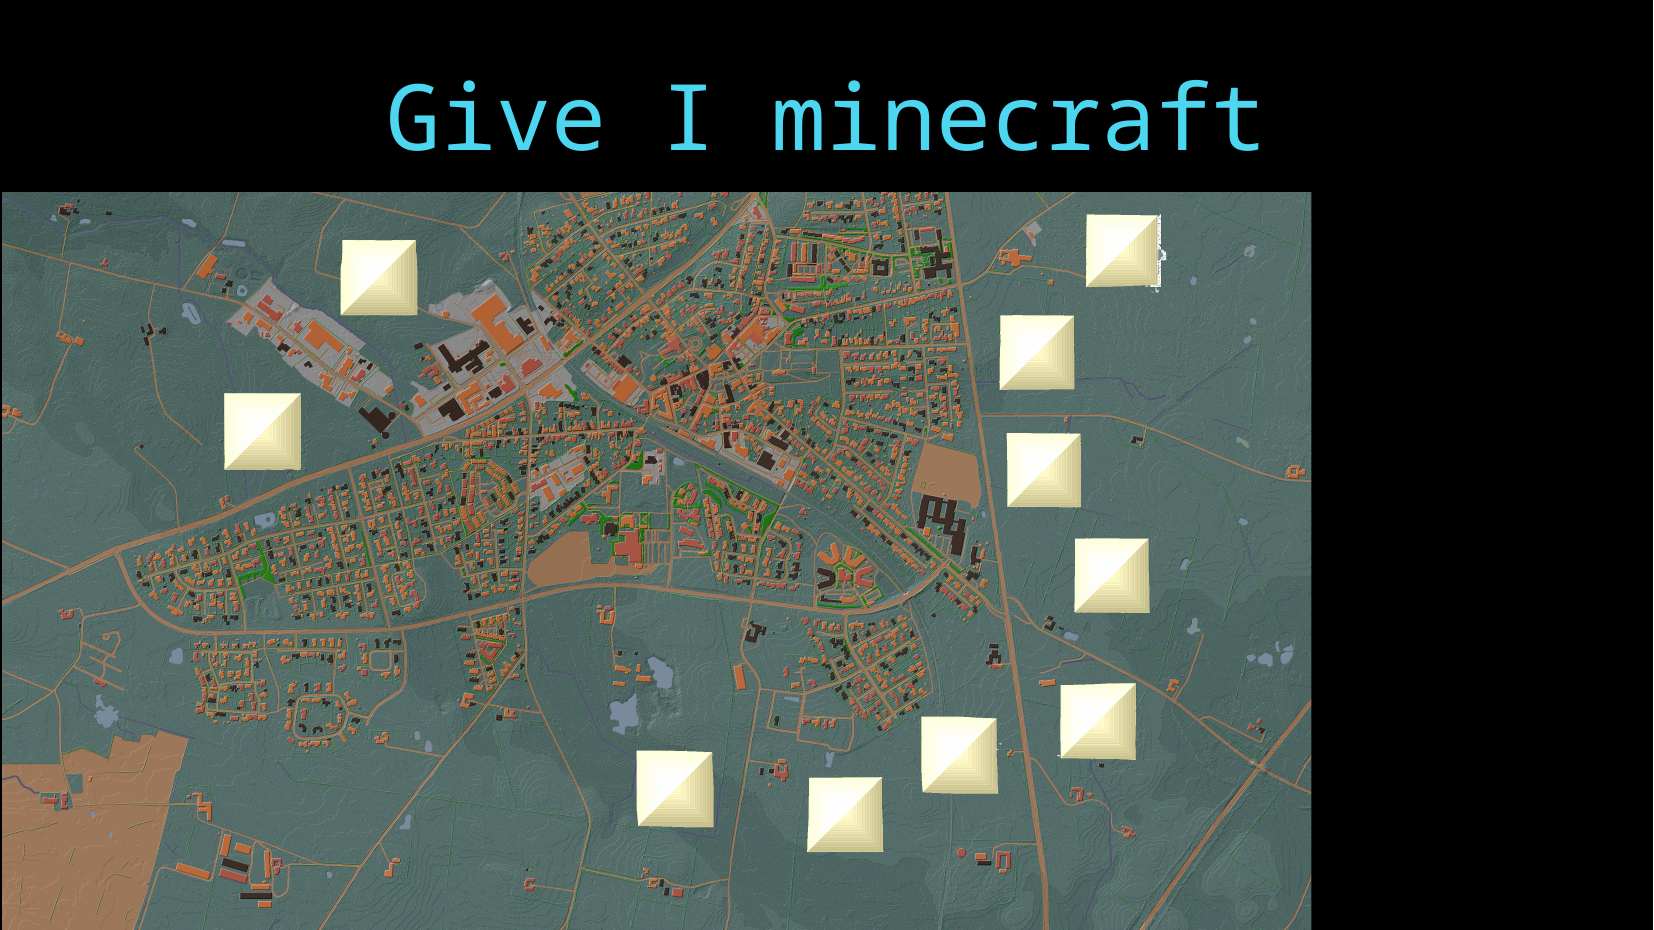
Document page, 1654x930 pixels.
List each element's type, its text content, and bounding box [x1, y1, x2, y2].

title Give I minecraft [82, 37, 1571, 193]
picture [2, 192, 1312, 930]
